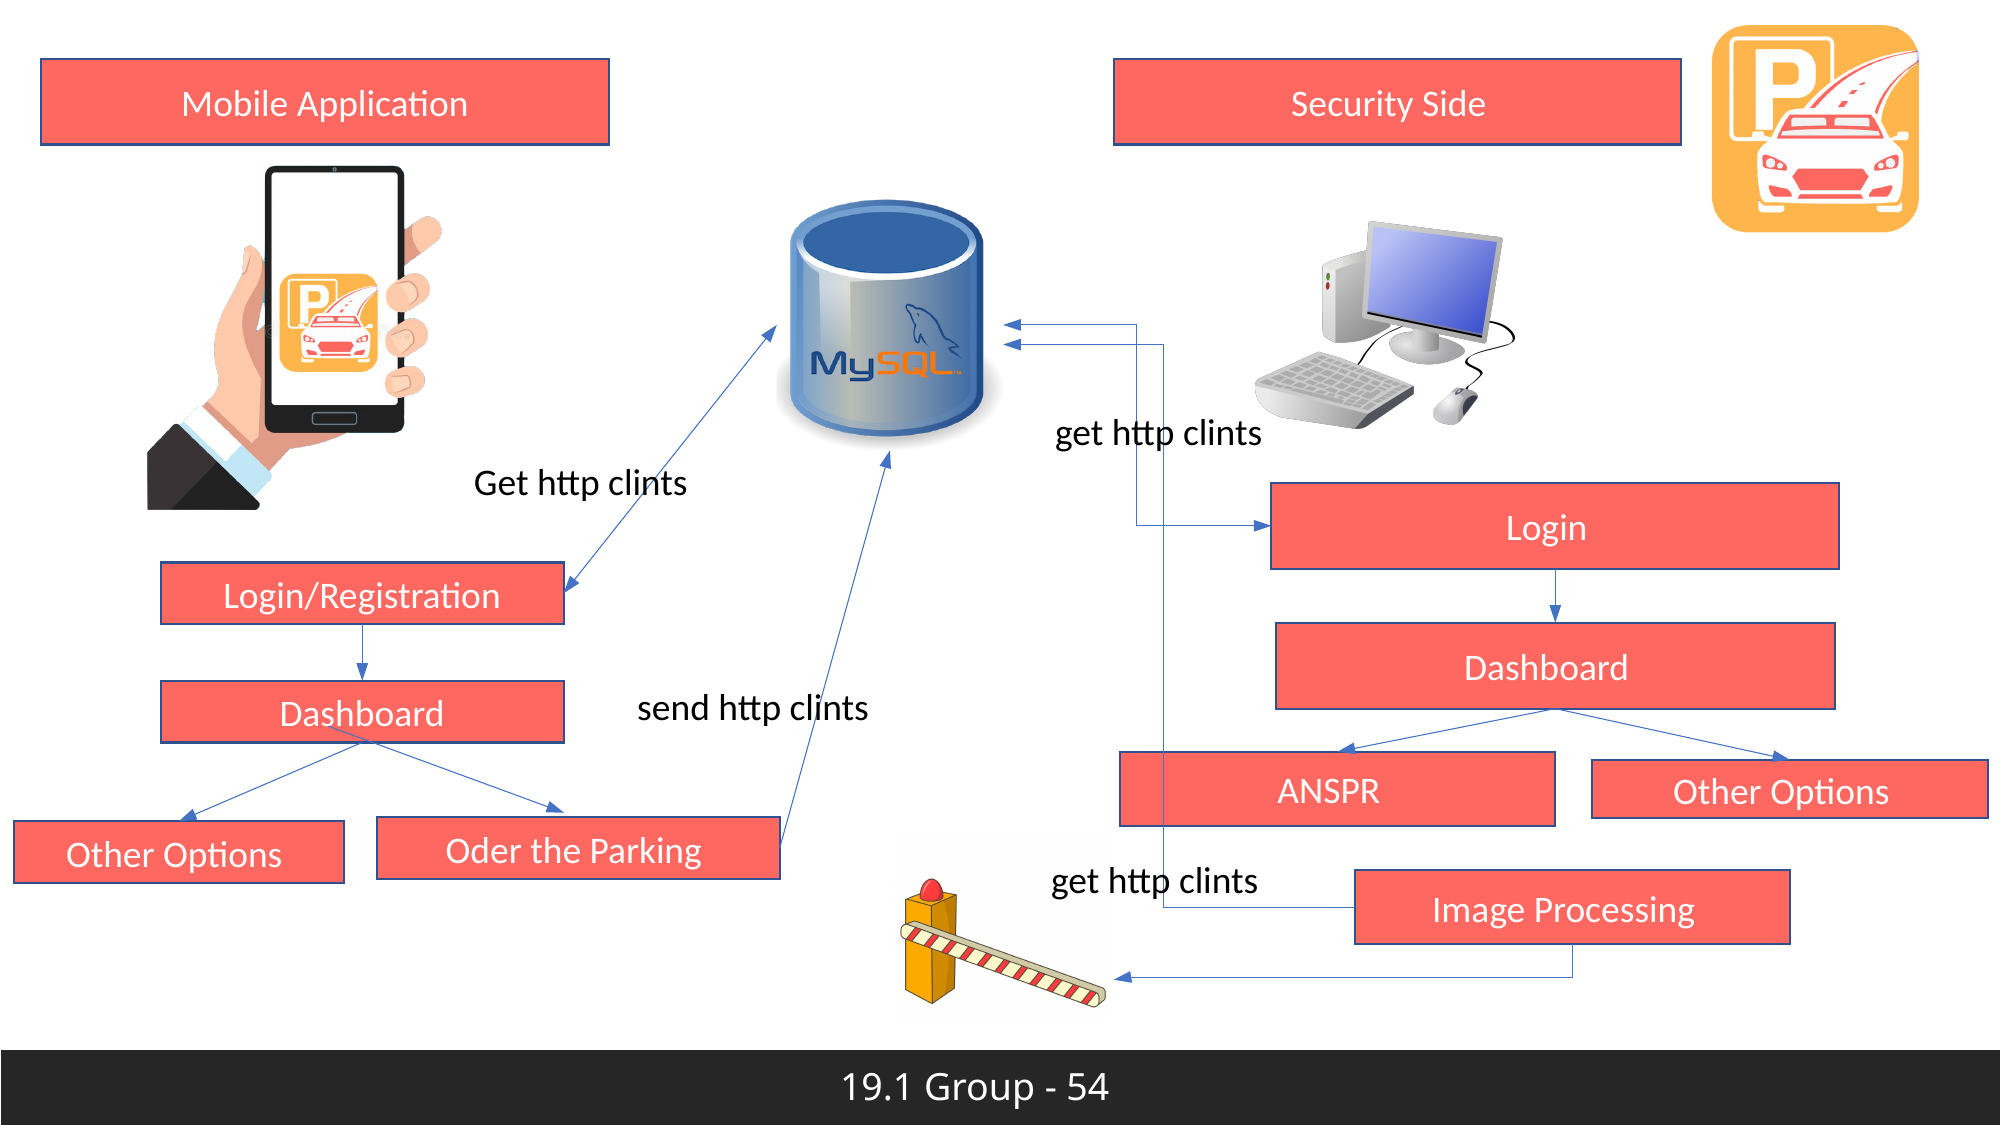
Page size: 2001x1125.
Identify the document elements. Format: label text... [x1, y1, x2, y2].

text_box Dashboard [1276, 623, 1835, 709]
text_box send http clints [622, 675, 889, 736]
picture [147, 145, 522, 510]
picture [889, 829, 1111, 1022]
picture [1709, 22, 1930, 243]
text_box ANSPR [1165, 752, 1555, 826]
text_box Other Options [14, 821, 344, 883]
text_box Oder the Parking [377, 817, 780, 879]
text_box ANSPR [1120, 752, 1164, 826]
text_box Login [1271, 483, 1839, 569]
text_box Other Options [1592, 760, 1988, 818]
text_box Dashboard [161, 681, 564, 743]
picture [776, 199, 1004, 451]
text_box get http clints [1040, 400, 1282, 462]
text_box Image Processing [1355, 870, 1790, 944]
picture [1255, 221, 1515, 429]
text_box Get http clints [458, 450, 707, 511]
text_box 19.1 Group - 54 [825, 1055, 1108, 1125]
text_box get http clints [1036, 848, 1278, 909]
text_box Login/Registration [161, 563, 564, 624]
text_box Mobile Application [41, 59, 609, 145]
text_box Security Side [1114, 59, 1681, 145]
